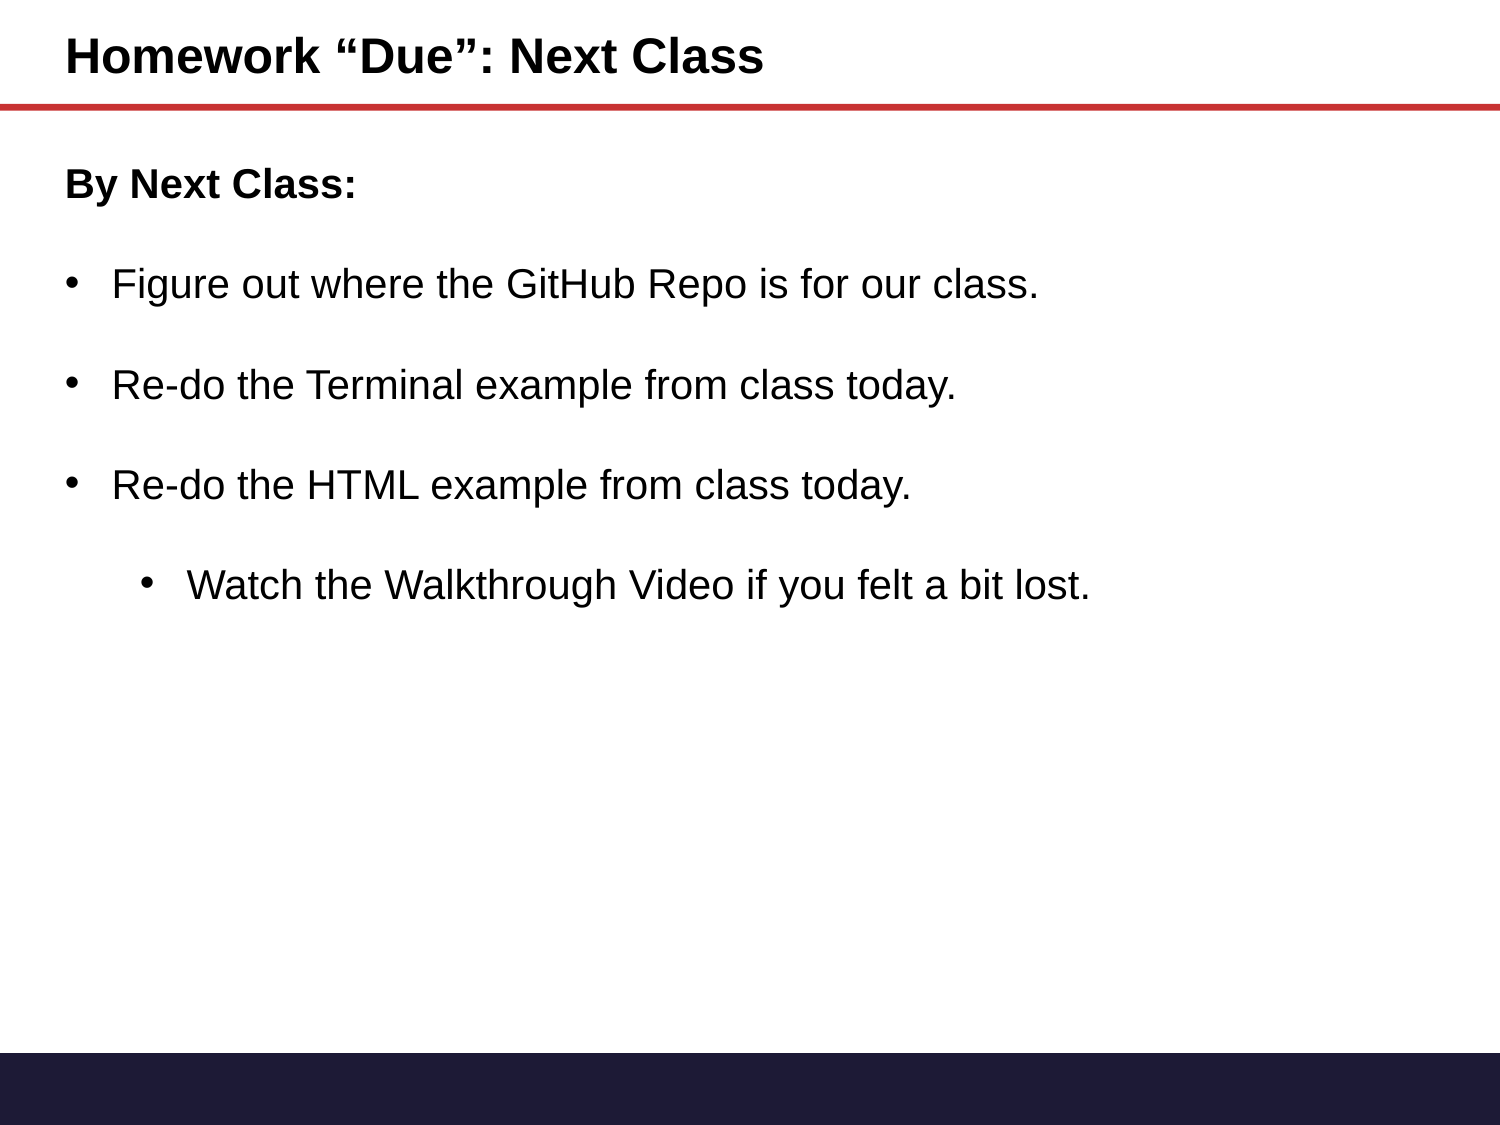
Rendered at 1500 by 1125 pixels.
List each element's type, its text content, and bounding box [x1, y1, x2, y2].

title Homework “Due”: Next Class [50, 0, 948, 108]
text_box By Next Class: Figure out where the GitHub Repo is for our class. Re-do the Terminal example from class today. Re-do the HTML example from class today. Watch the Walkthrough Video if you felt a bit lost. [49, 149, 1475, 766]
